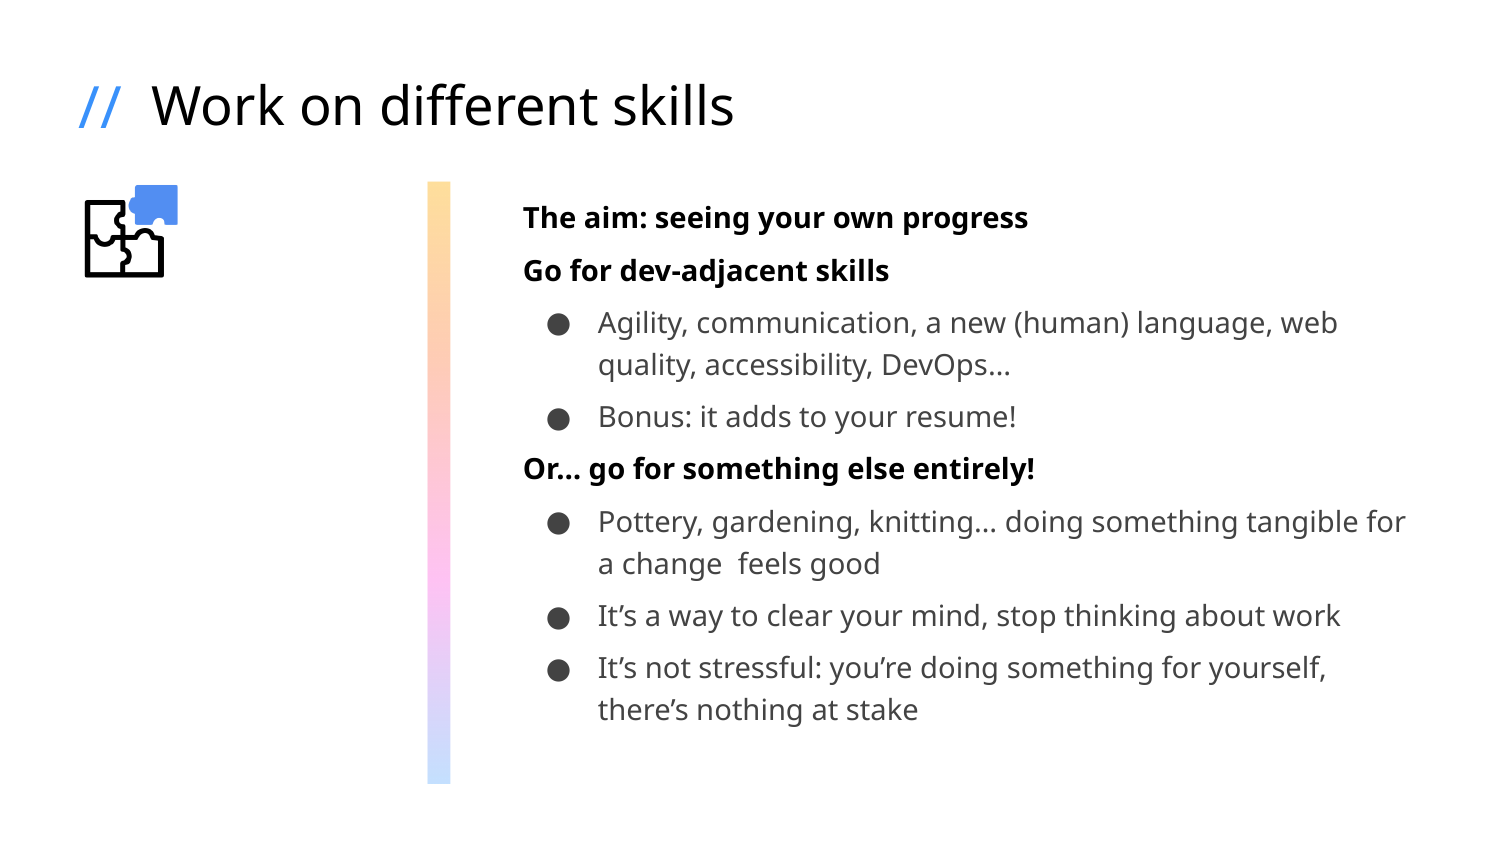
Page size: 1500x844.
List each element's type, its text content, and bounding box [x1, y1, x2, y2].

picture [428, 182, 451, 784]
list The aim: seeing your own progress Go for dev-adjacent skills Agility, communication, a new (human) language, web quality, accessibility, DevOps… Bonus: it adds to your resume! Or… go for something else entirely! Pottery, gardening, knitting… doing something tangible for a change feels good It’s a way to clear your mind, stop thinking about work It’s not stressful: you’re doing something for yourself, there’s nothing at stake [522, 192, 1413, 494]
title Work on different skills [151, 71, 1413, 156]
picture [84, 184, 178, 278]
